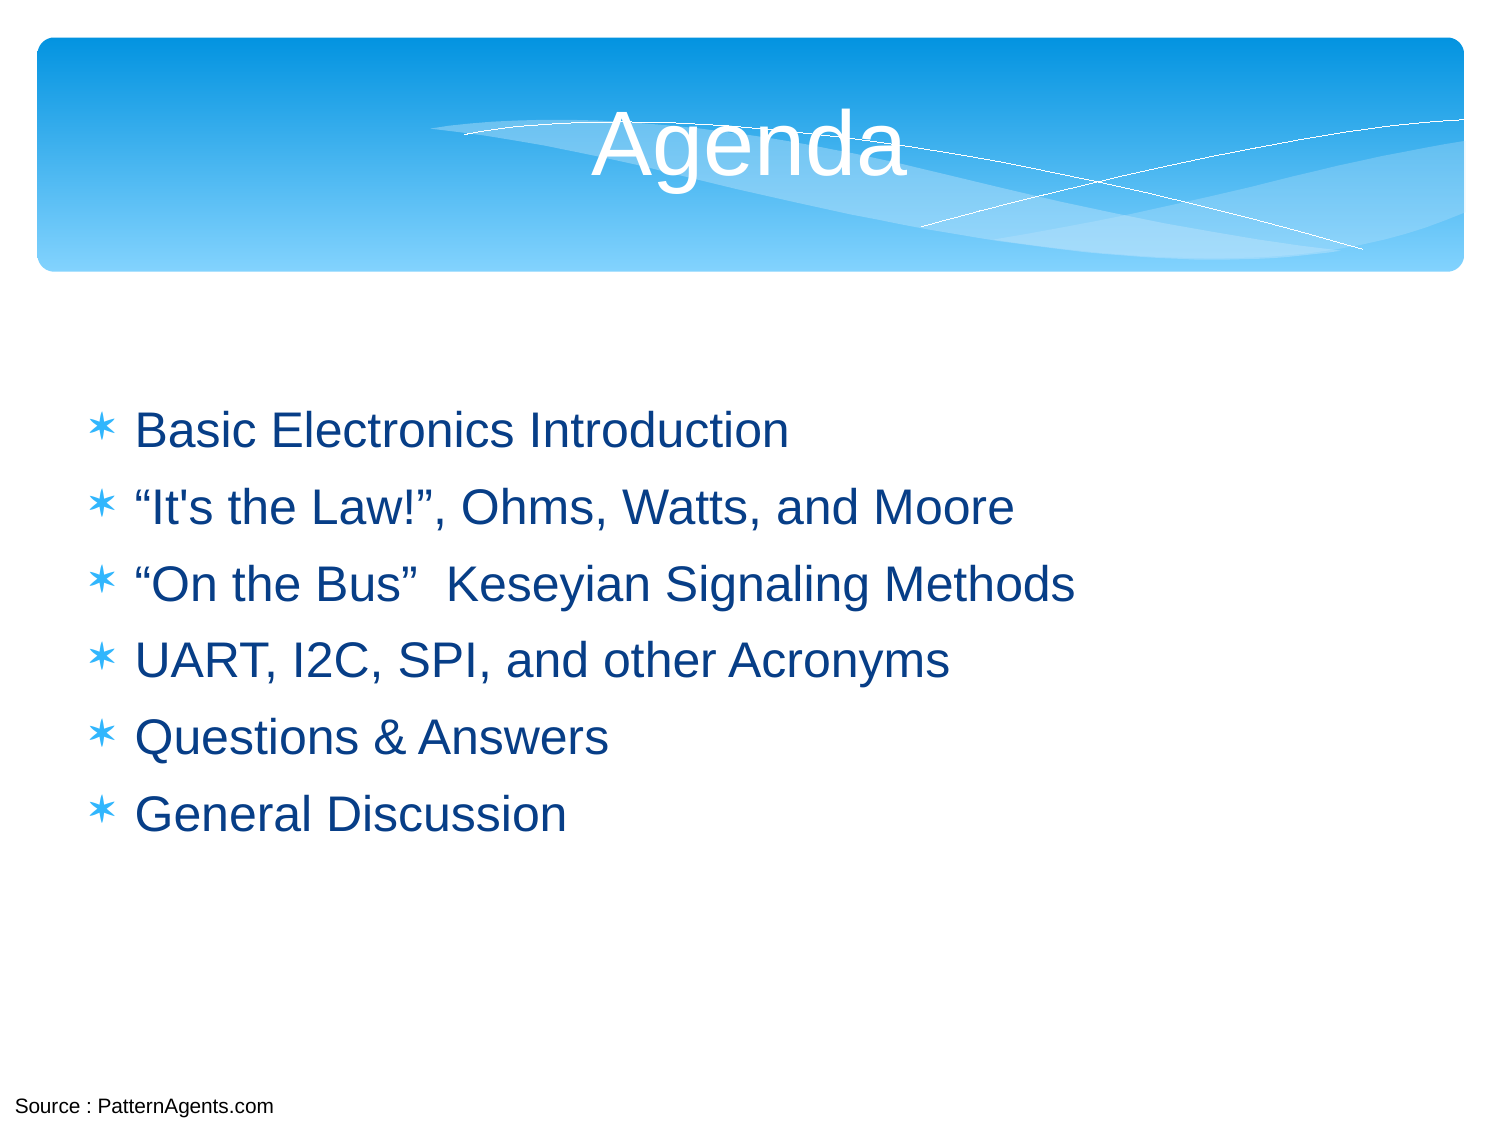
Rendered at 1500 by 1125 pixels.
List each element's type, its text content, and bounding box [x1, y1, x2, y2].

text_box Source : PatternAgents.com [0, 1084, 331, 1125]
list Basic Electronics Introduction “It's the Law!”, Ohms, Watts, and Moore “On the Bus” Keseyian Signaling Methods UART, I2C, SPI, and other Acronyms Questions & Answers General Discussion [75, 389, 1426, 1030]
title Agenda [75, 45, 1426, 233]
